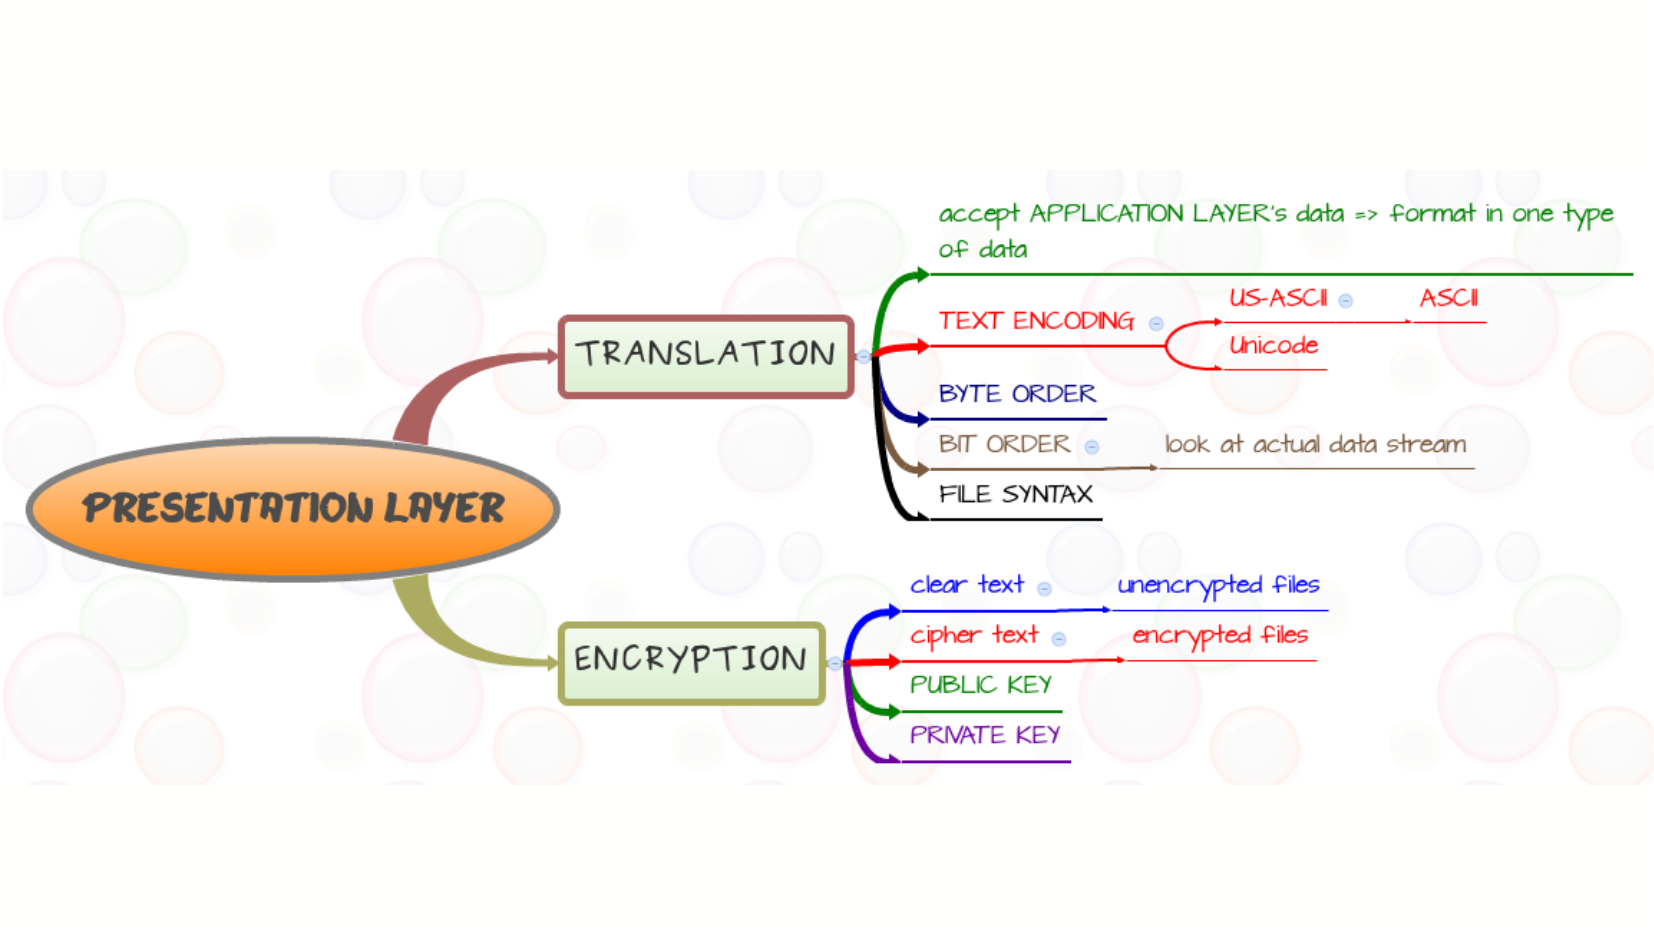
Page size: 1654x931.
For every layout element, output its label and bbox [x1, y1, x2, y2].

picture [3, 170, 1654, 786]
